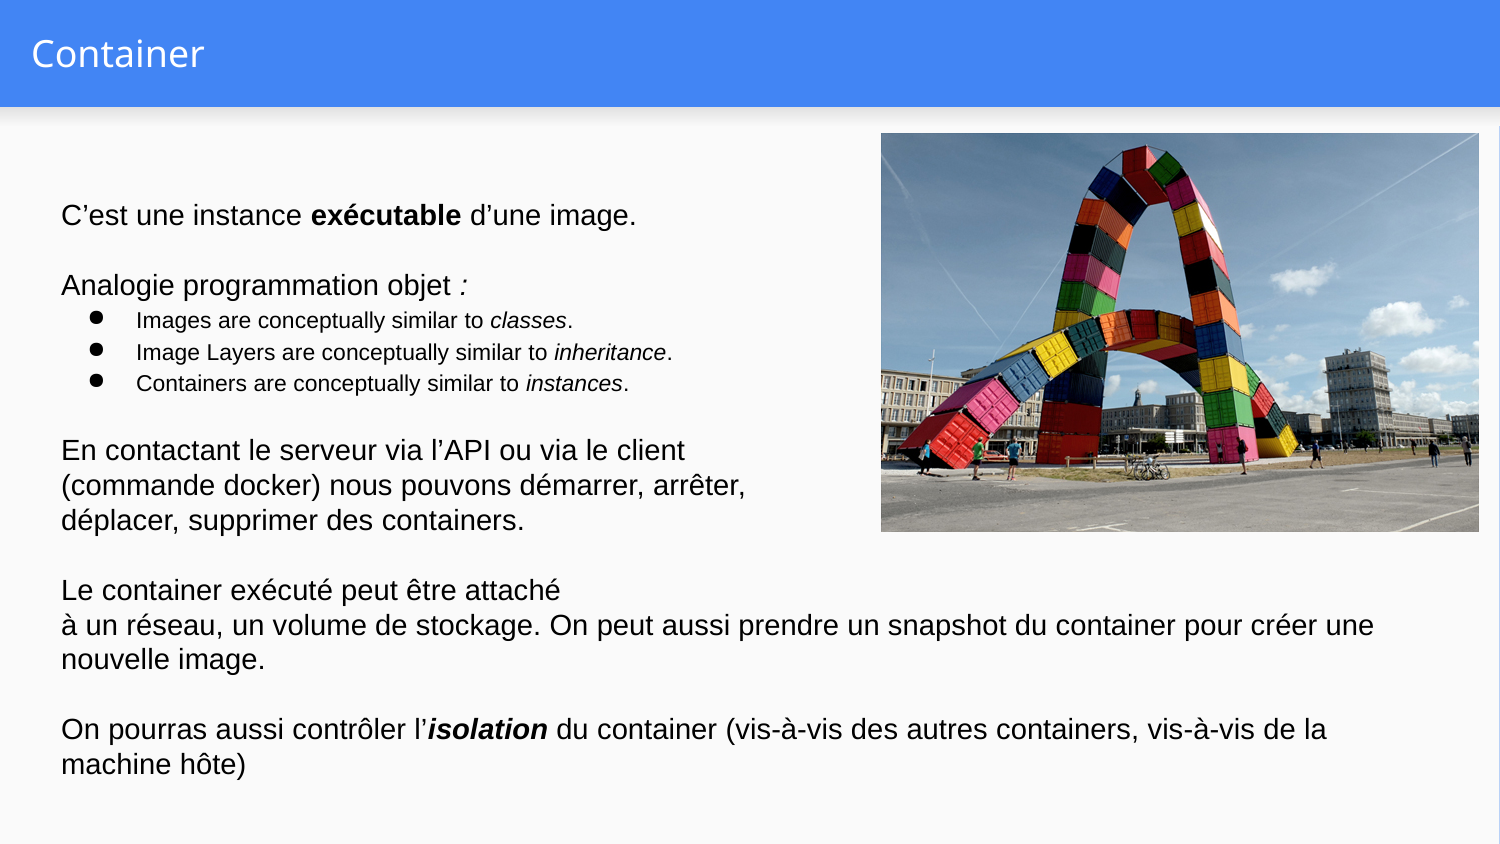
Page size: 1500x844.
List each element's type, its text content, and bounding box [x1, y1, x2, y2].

title Container [16, 2, 1464, 102]
text_box C’est une instance exécutable d’une image. Analogie programmation objet : Images are conceptually similar to classes. Image Layers are conceptually similar to inheritance. Containers are conceptually similar to instances. En contactant le serveur via l’API ou via le client (commande docker) nous pouvons démarrer, arrêter, déplacer, supprimer des containers. Le container exécuté peut être attaché à un réseau, un volume de stockage. On peut aussi prendre un snapshot du container pour créer une nouvelle image. On pourras aussi contrôler l’isolation du container (vis-à-vis des autres containers, vis-à-vis de la machine hôte) [46, 146, 1458, 799]
picture [881, 133, 1479, 532]
